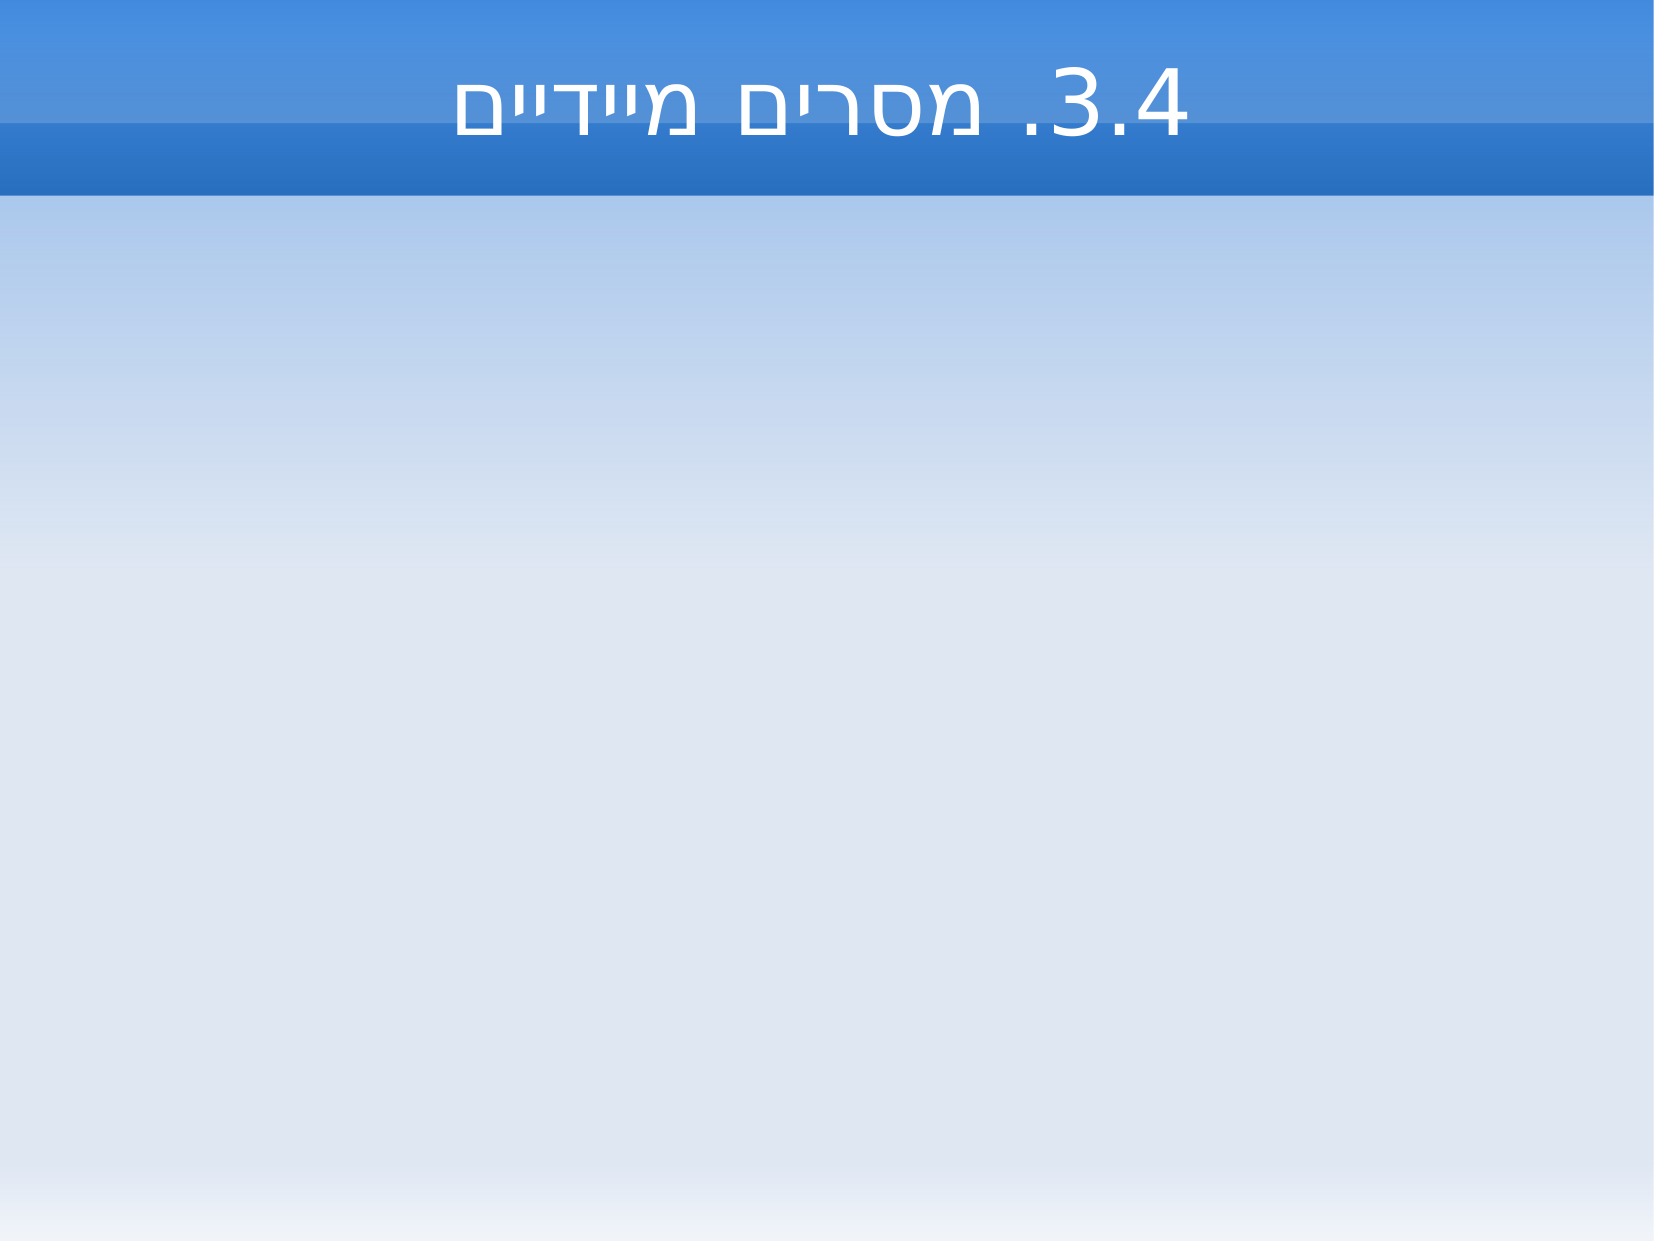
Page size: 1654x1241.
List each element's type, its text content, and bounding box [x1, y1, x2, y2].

picture [0, 0, 1654, 1241]
title 3.4. מסרים מיידיים [76, 7, 1565, 200]
